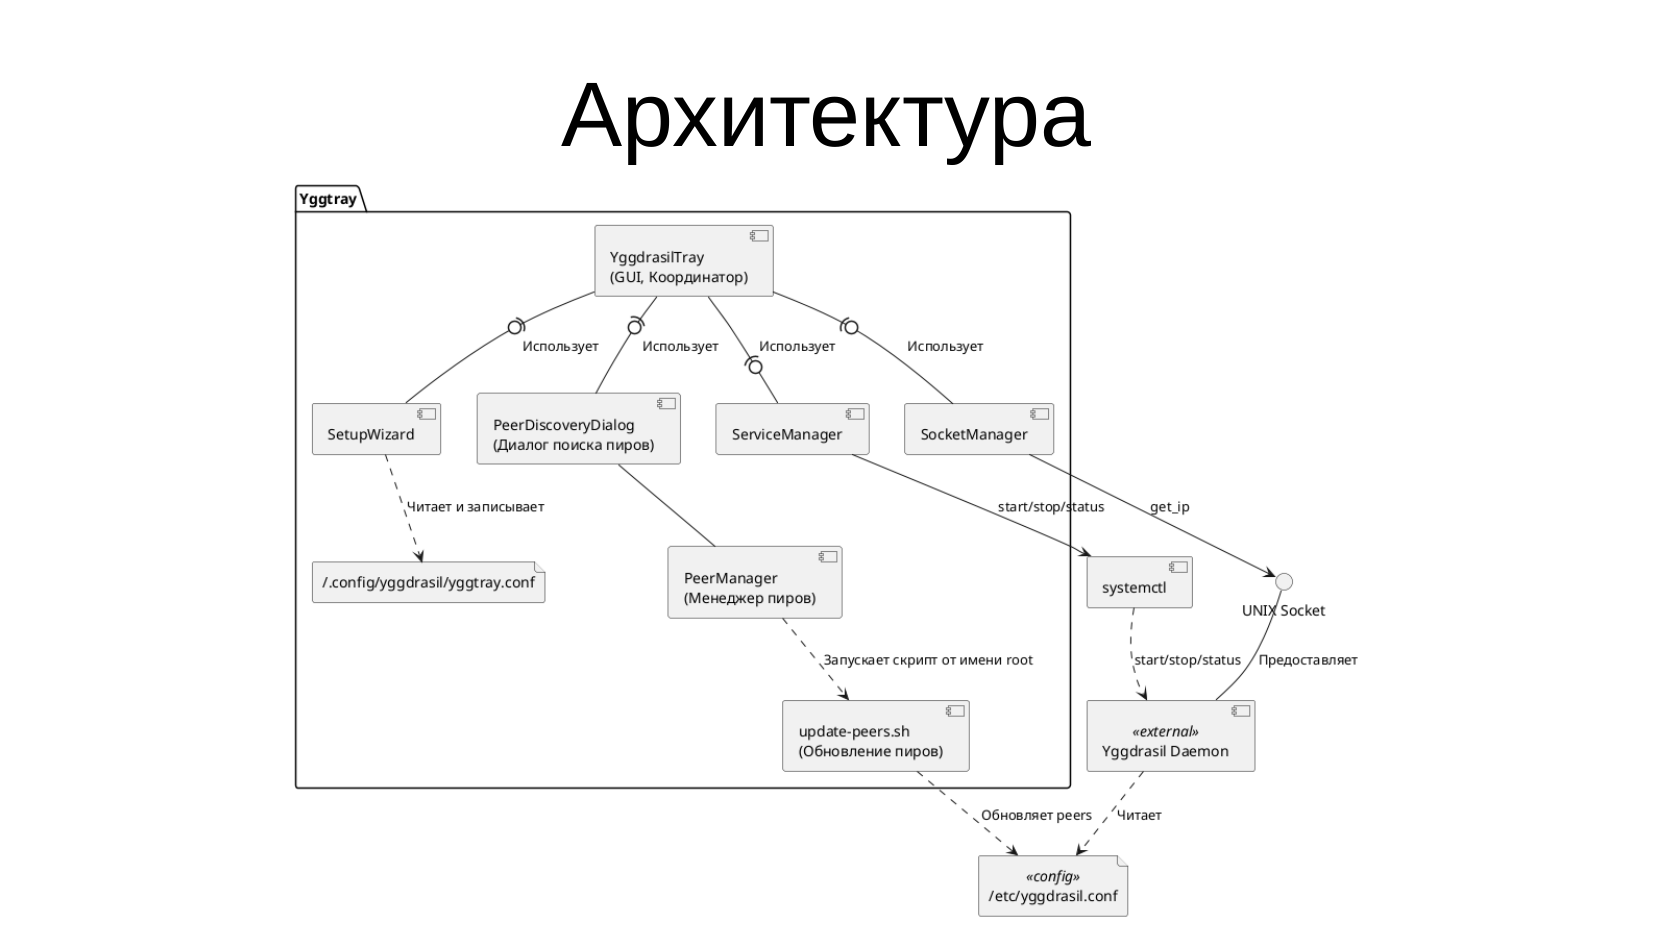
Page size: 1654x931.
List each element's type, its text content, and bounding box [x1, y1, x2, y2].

title Архитектура [82, 37, 1571, 193]
picture [289, 179, 1365, 922]
